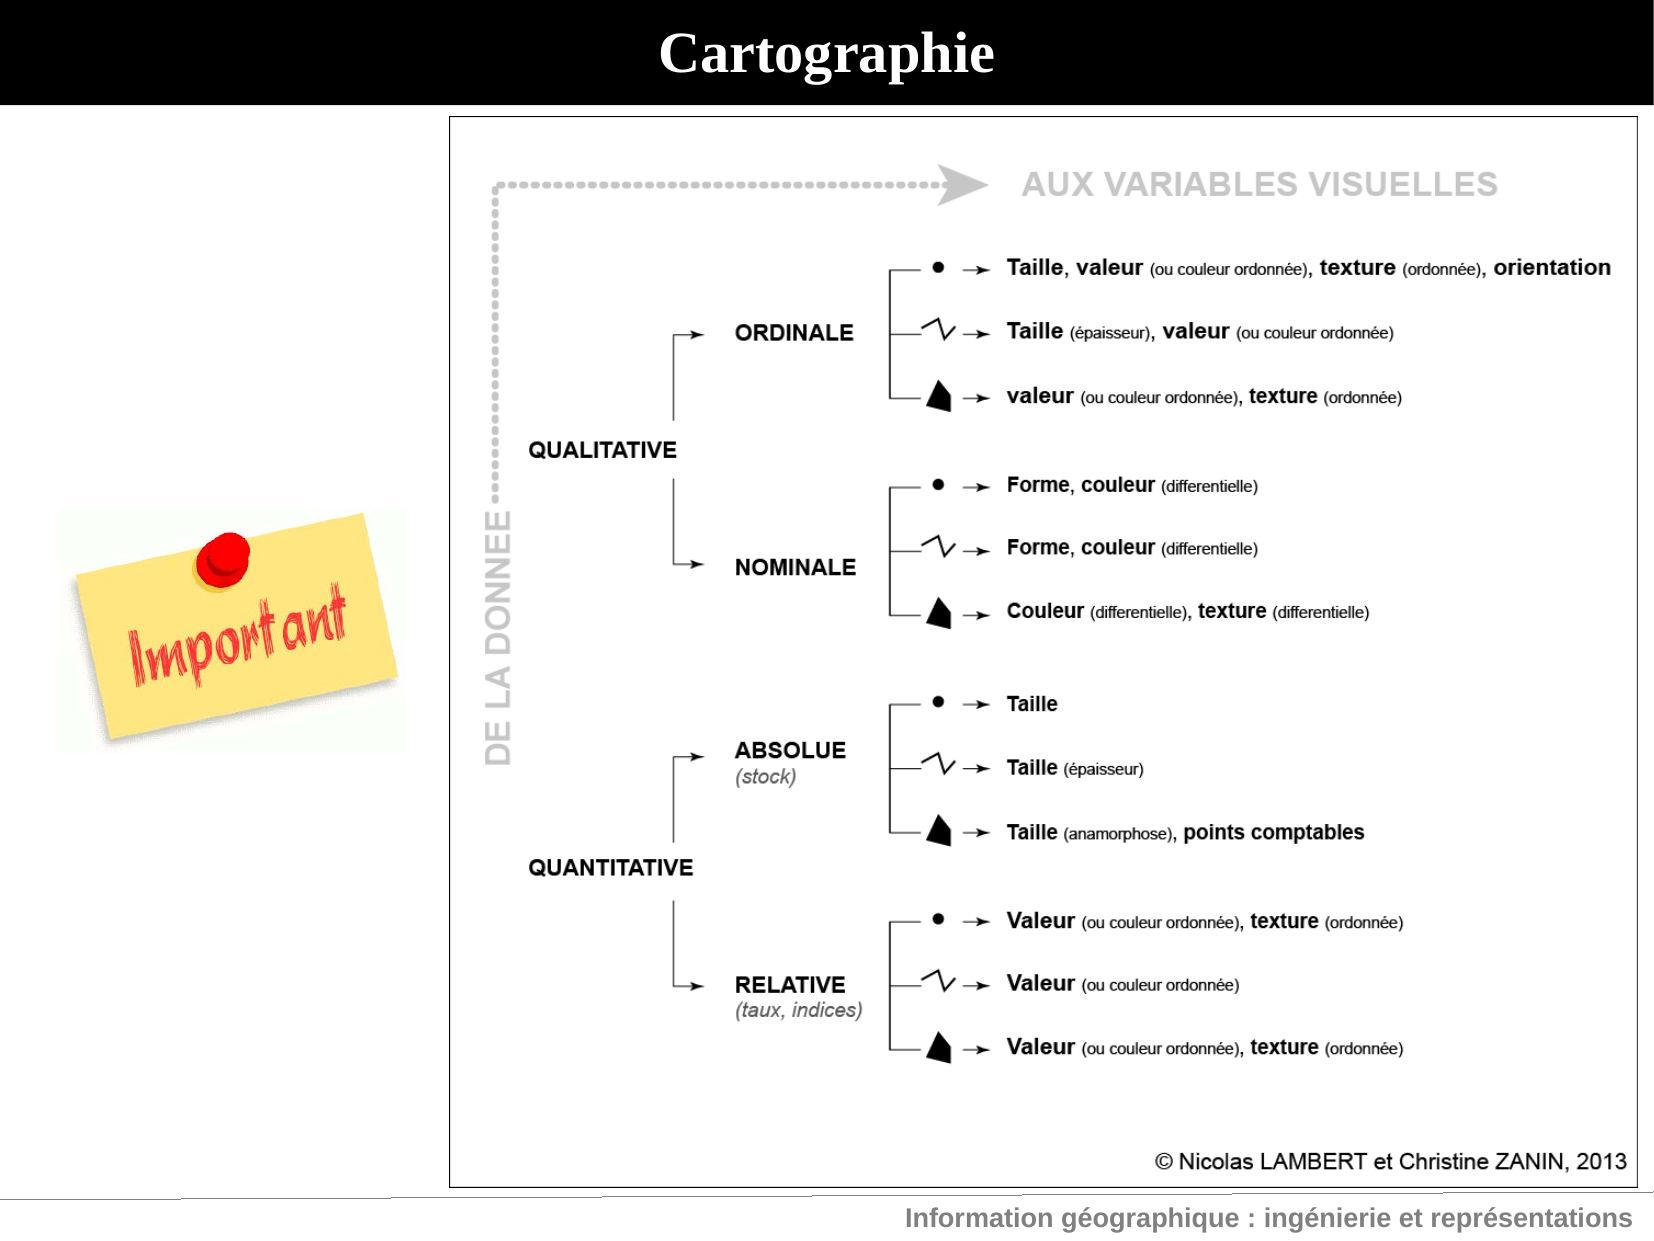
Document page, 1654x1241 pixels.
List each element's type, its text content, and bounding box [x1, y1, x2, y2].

title Cartographie [0, 0, 1654, 106]
picture [449, 116, 1638, 1188]
picture [60, 509, 406, 753]
